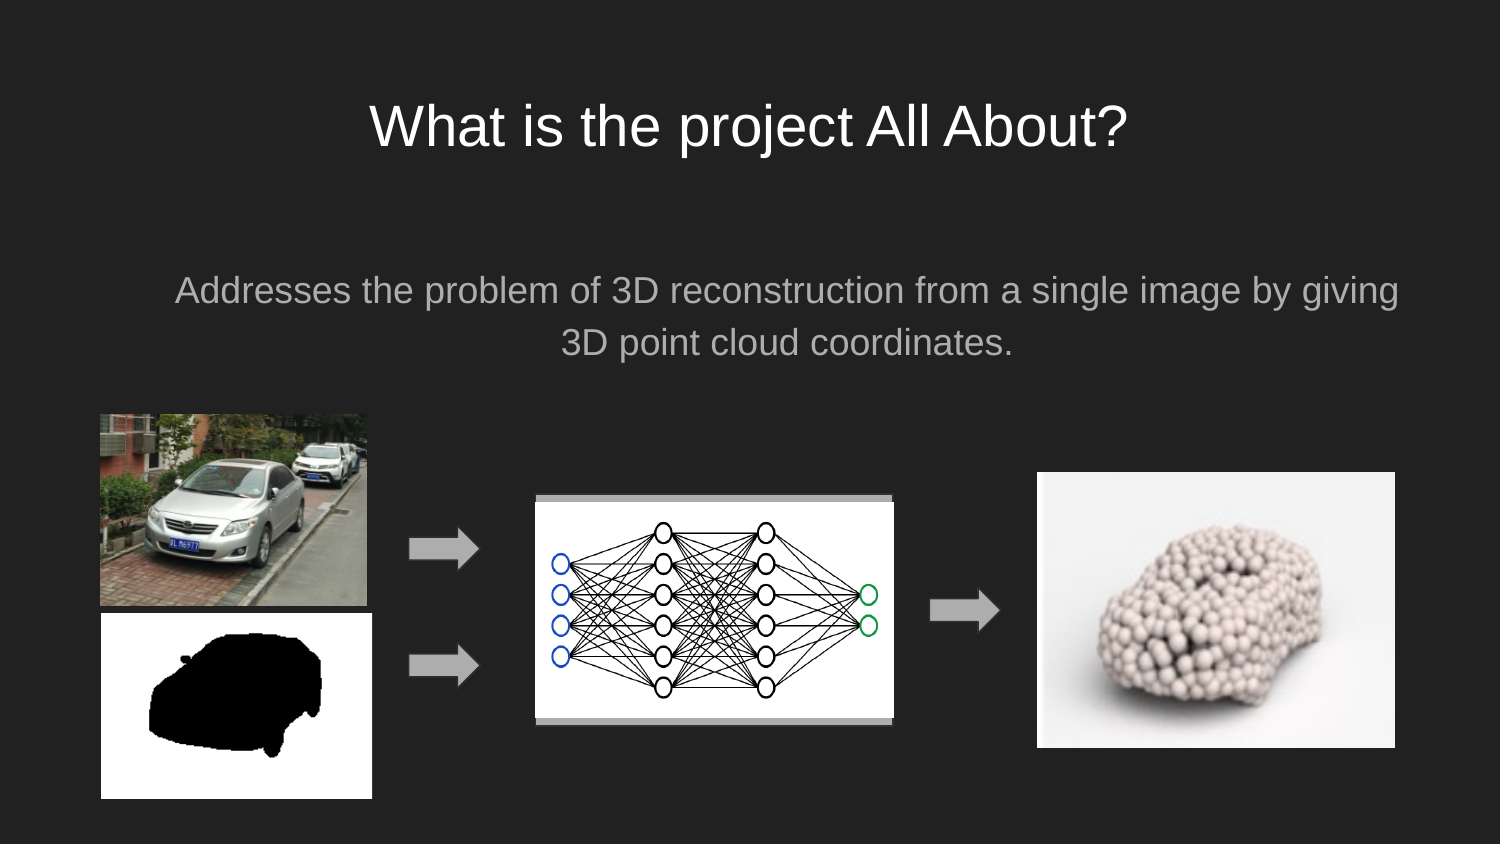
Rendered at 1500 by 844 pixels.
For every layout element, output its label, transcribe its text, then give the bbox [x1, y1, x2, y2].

list Addresses the problem of 3D reconstruction from a single image by giving 3D point cloud coordinates. [63, 244, 1437, 376]
text_box [408, 642, 481, 689]
text_box [535, 494, 894, 502]
text_box [535, 718, 894, 726]
text_box [408, 525, 481, 572]
title What is the project All About? [51, 72, 1449, 167]
picture [100, 414, 367, 606]
picture [85, 613, 373, 829]
picture [1037, 472, 1395, 748]
picture [535, 502, 894, 718]
text_box [929, 587, 1001, 634]
